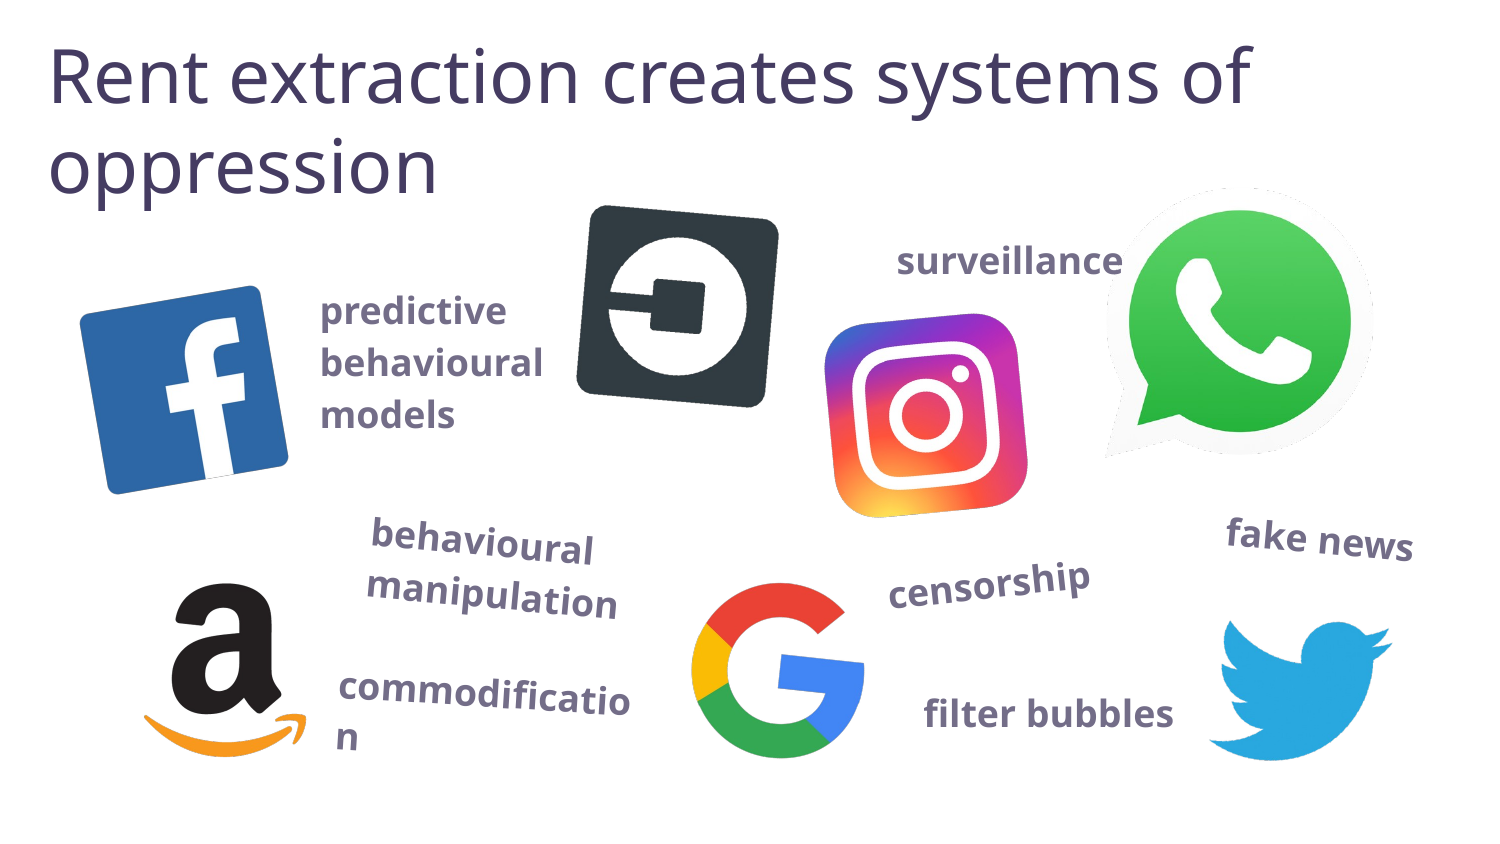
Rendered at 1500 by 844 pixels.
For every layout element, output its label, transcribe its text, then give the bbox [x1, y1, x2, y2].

subtitle fake news [1204, 484, 1500, 625]
picture [71, 278, 295, 502]
subtitle predictive behavioural models [304, 265, 577, 379]
picture [818, 307, 1033, 523]
subtitle behavioural manipulation [349, 484, 741, 629]
picture [1190, 599, 1409, 801]
picture [1098, 181, 1376, 463]
picture [130, 575, 320, 765]
title Rent extraction creates systems of oppression [32, 13, 1469, 128]
picture [672, 565, 875, 774]
subtitle commodification [320, 638, 673, 774]
subtitle filter bubbles [908, 668, 1199, 782]
subtitle censorship [867, 516, 1203, 666]
picture [565, 195, 789, 418]
subtitle surveillance [881, 215, 1152, 329]
